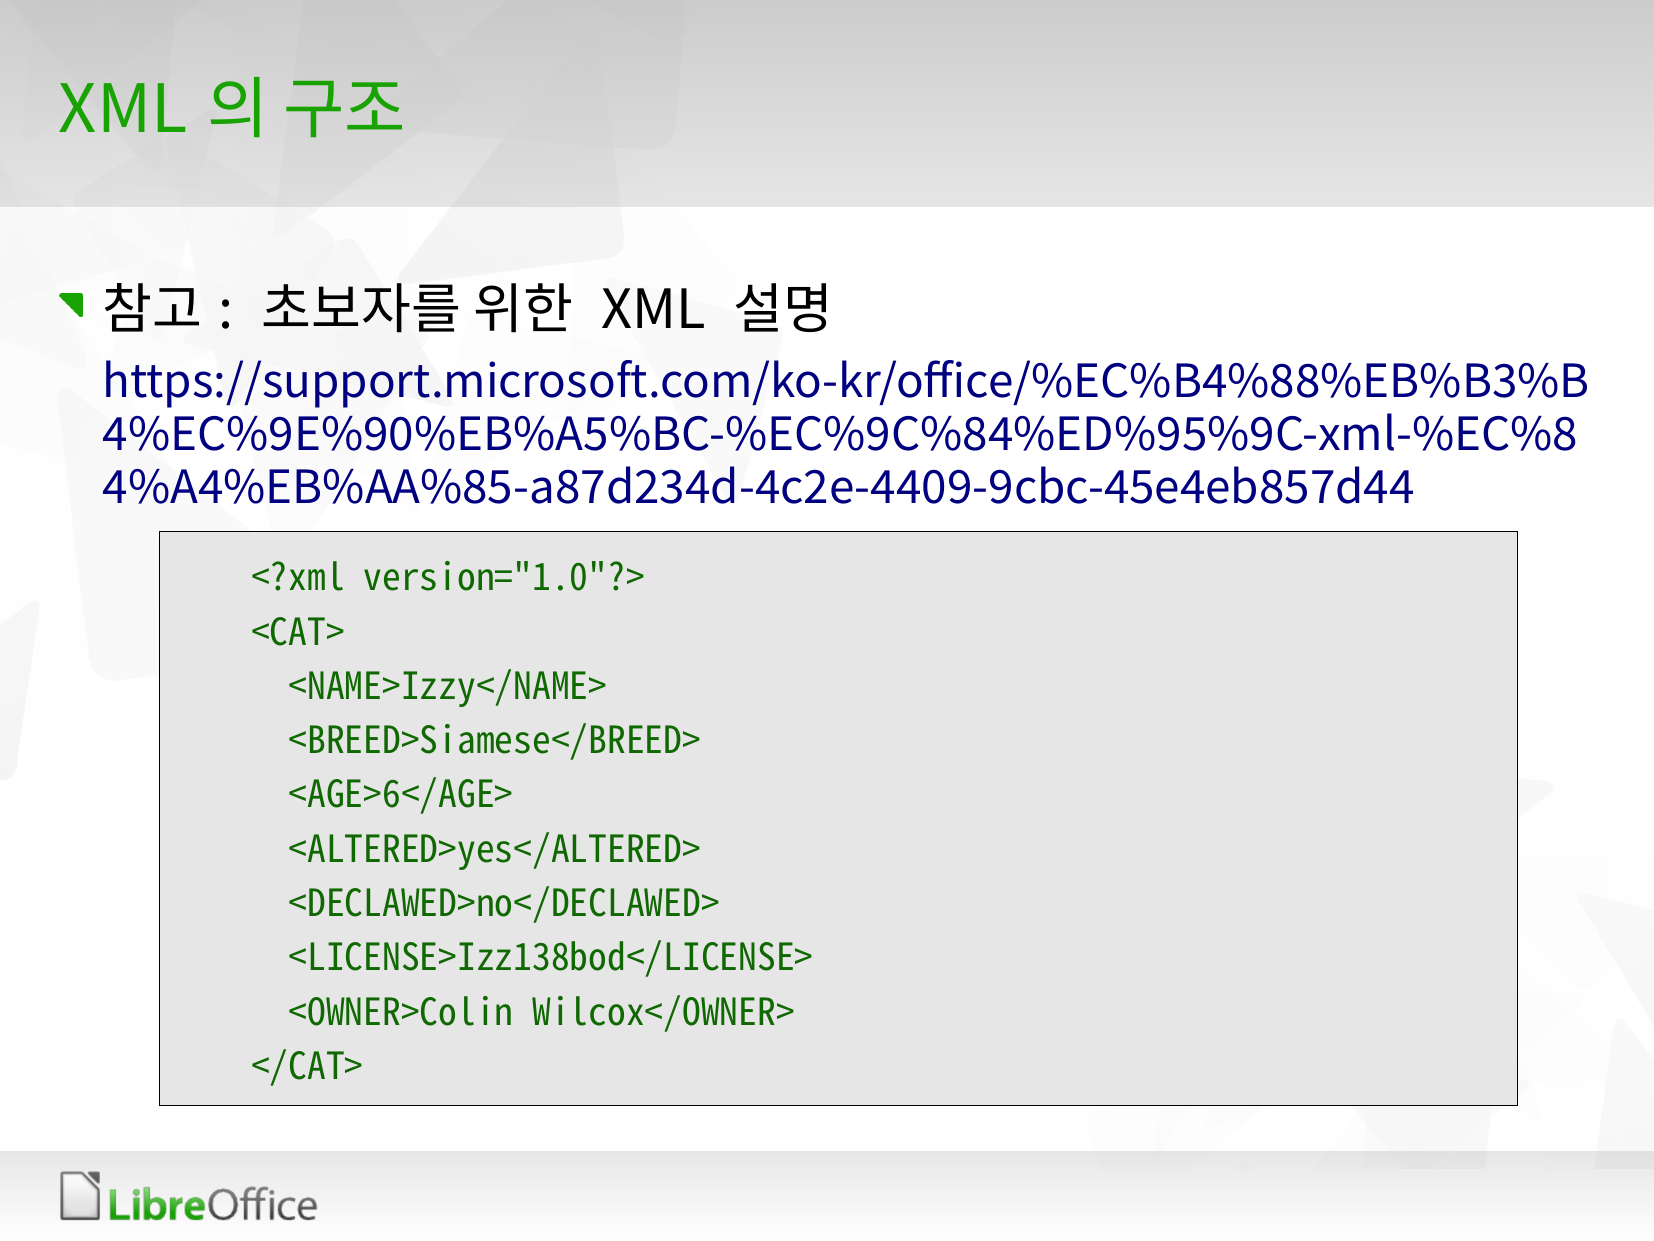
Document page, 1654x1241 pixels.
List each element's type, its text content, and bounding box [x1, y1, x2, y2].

list 참고: 초보자를 위한 XML 설명 https://support.microsoft.com/ko-kr/office/%EC%B4%88%EB%B3%B4%EC%9E%90%EB%A5%BC-%EC%9C%84%ED%95%9C-xml-%EC%84%A4%EB%AA%85-a87d234d-4c2e-4409-9cbc-45e4eb857d44 [59, 265, 1595, 986]
title XML의 구조 [59, 29, 1595, 178]
picture [0, 0, 783, 931]
picture [915, 548, 1654, 1169]
picture [41, 1152, 337, 1240]
text_box <?xml version="1.0"?> <CAT> <NAME>Izzy</NAME> <BREED>Siamese</BREED> <AGE>6</AGE> <ALTERED>yes</ALTERED> <DECLAWED>no</DECLAWED> <LICENSE>Izz138bod</LICENSE> <OWNER>Colin Wilcox</OWNER> </CAT> [159, 531, 1518, 1106]
